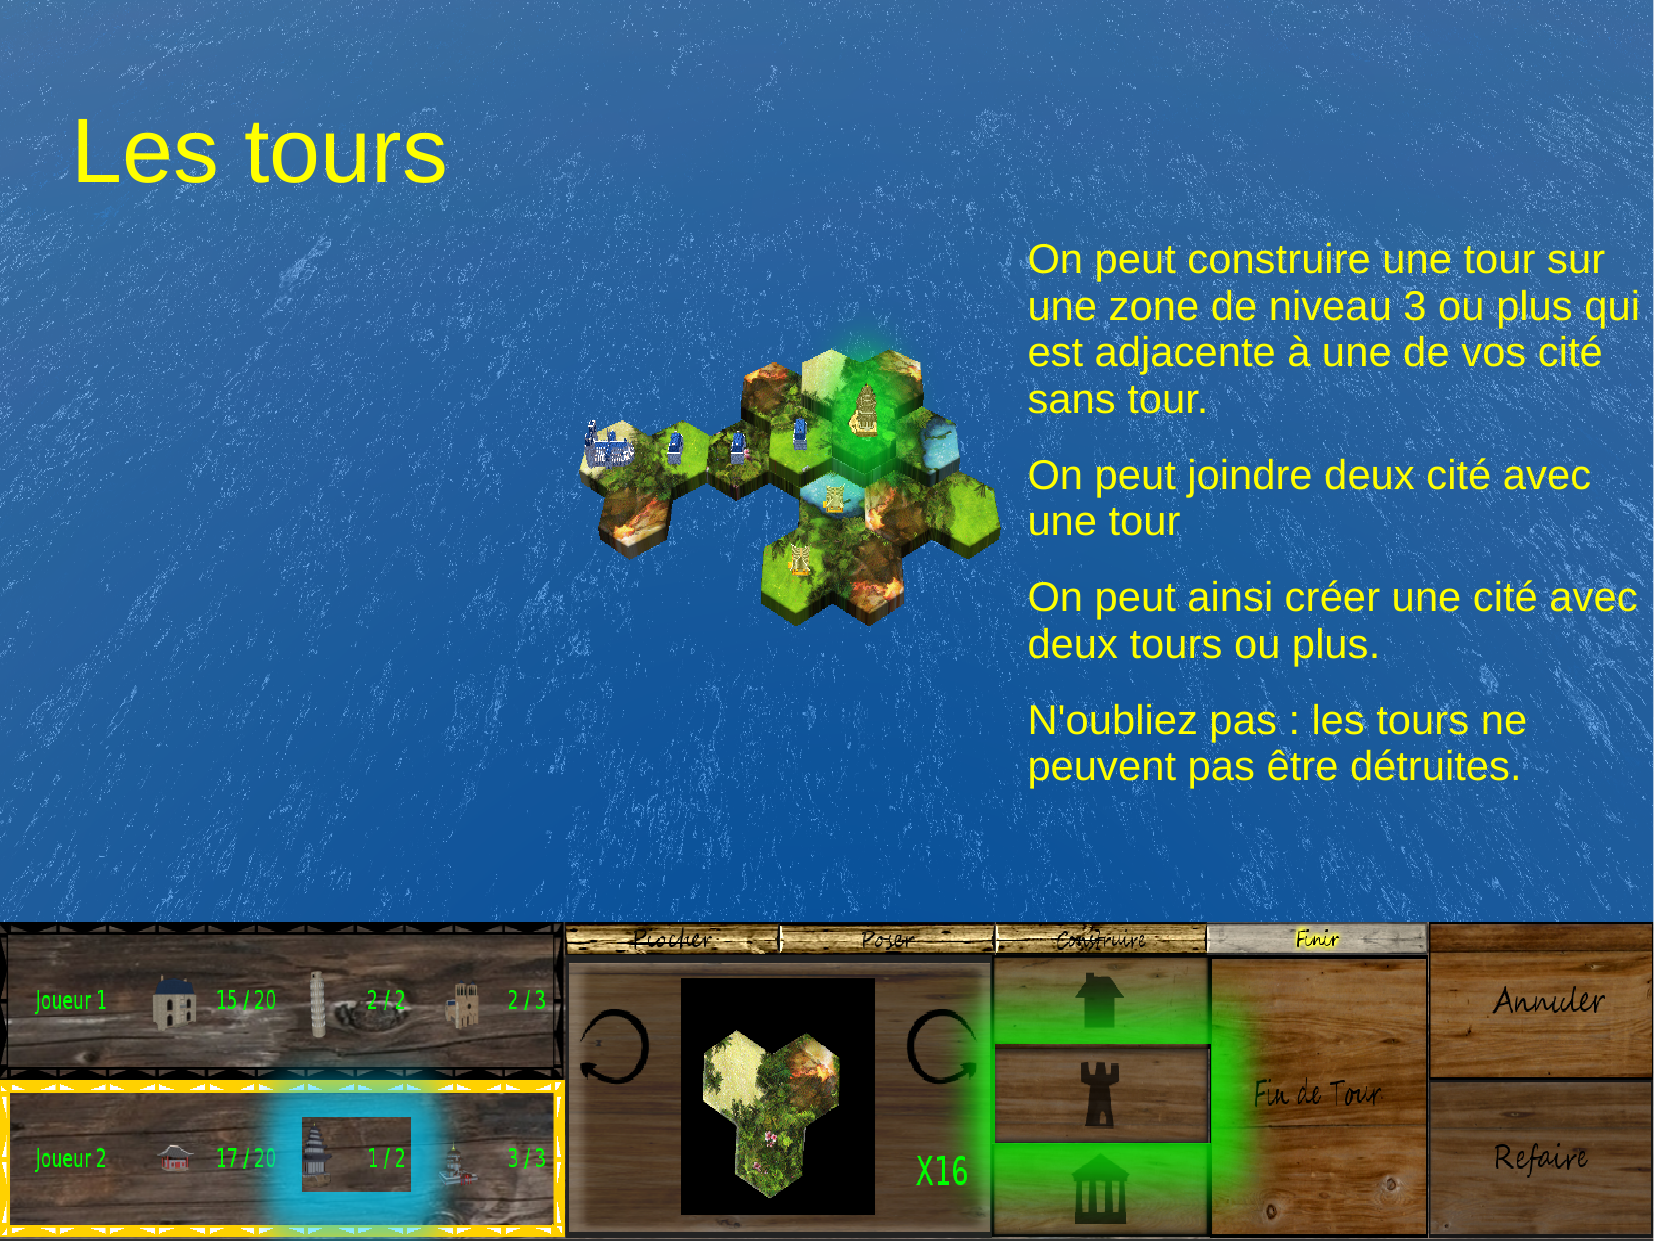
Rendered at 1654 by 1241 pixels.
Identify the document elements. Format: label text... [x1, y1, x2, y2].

picture [0, 0, 1654, 236]
title Les tours [0, 47, 1004, 255]
picture [0, 255, 1654, 1241]
list On peut construire une tour sur une zone de niveau 3 ou plus qui est adjacente à une de vos cité sans tour. On peut joindre deux cité avec une tour On peut ainsi créer une cité avec deux tours ou plus. N'oubliez pas : les tours ne peuvent pas être détruites. [956, 236, 1654, 956]
